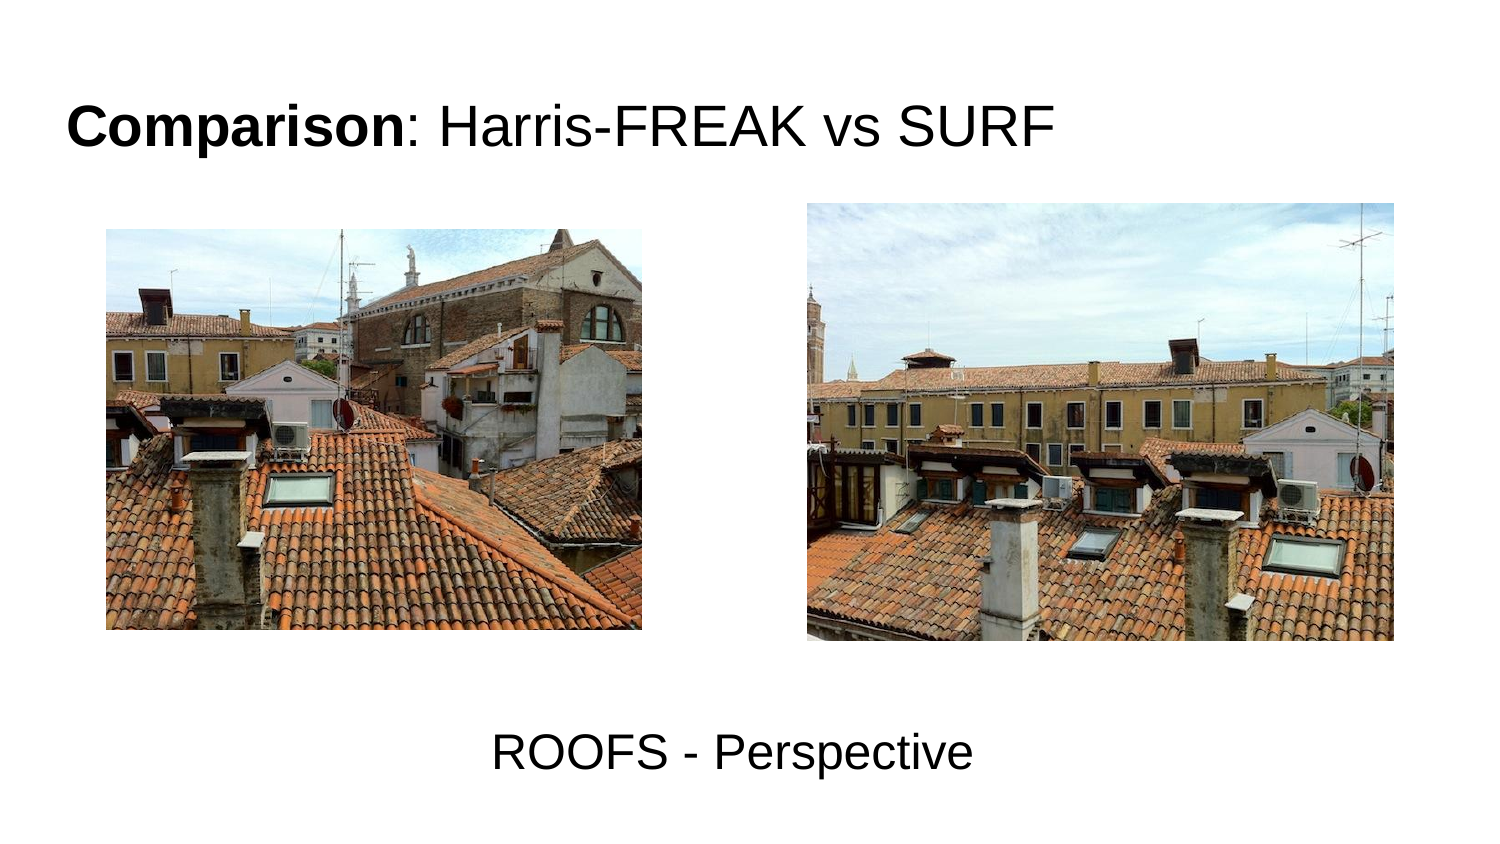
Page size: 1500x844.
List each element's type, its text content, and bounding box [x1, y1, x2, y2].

picture [106, 229, 642, 630]
picture [807, 203, 1394, 641]
text_box ROOFS - Perspective [475, 704, 1024, 799]
title Comparison: Harris-FREAK vs SURF [51, 72, 1449, 167]
